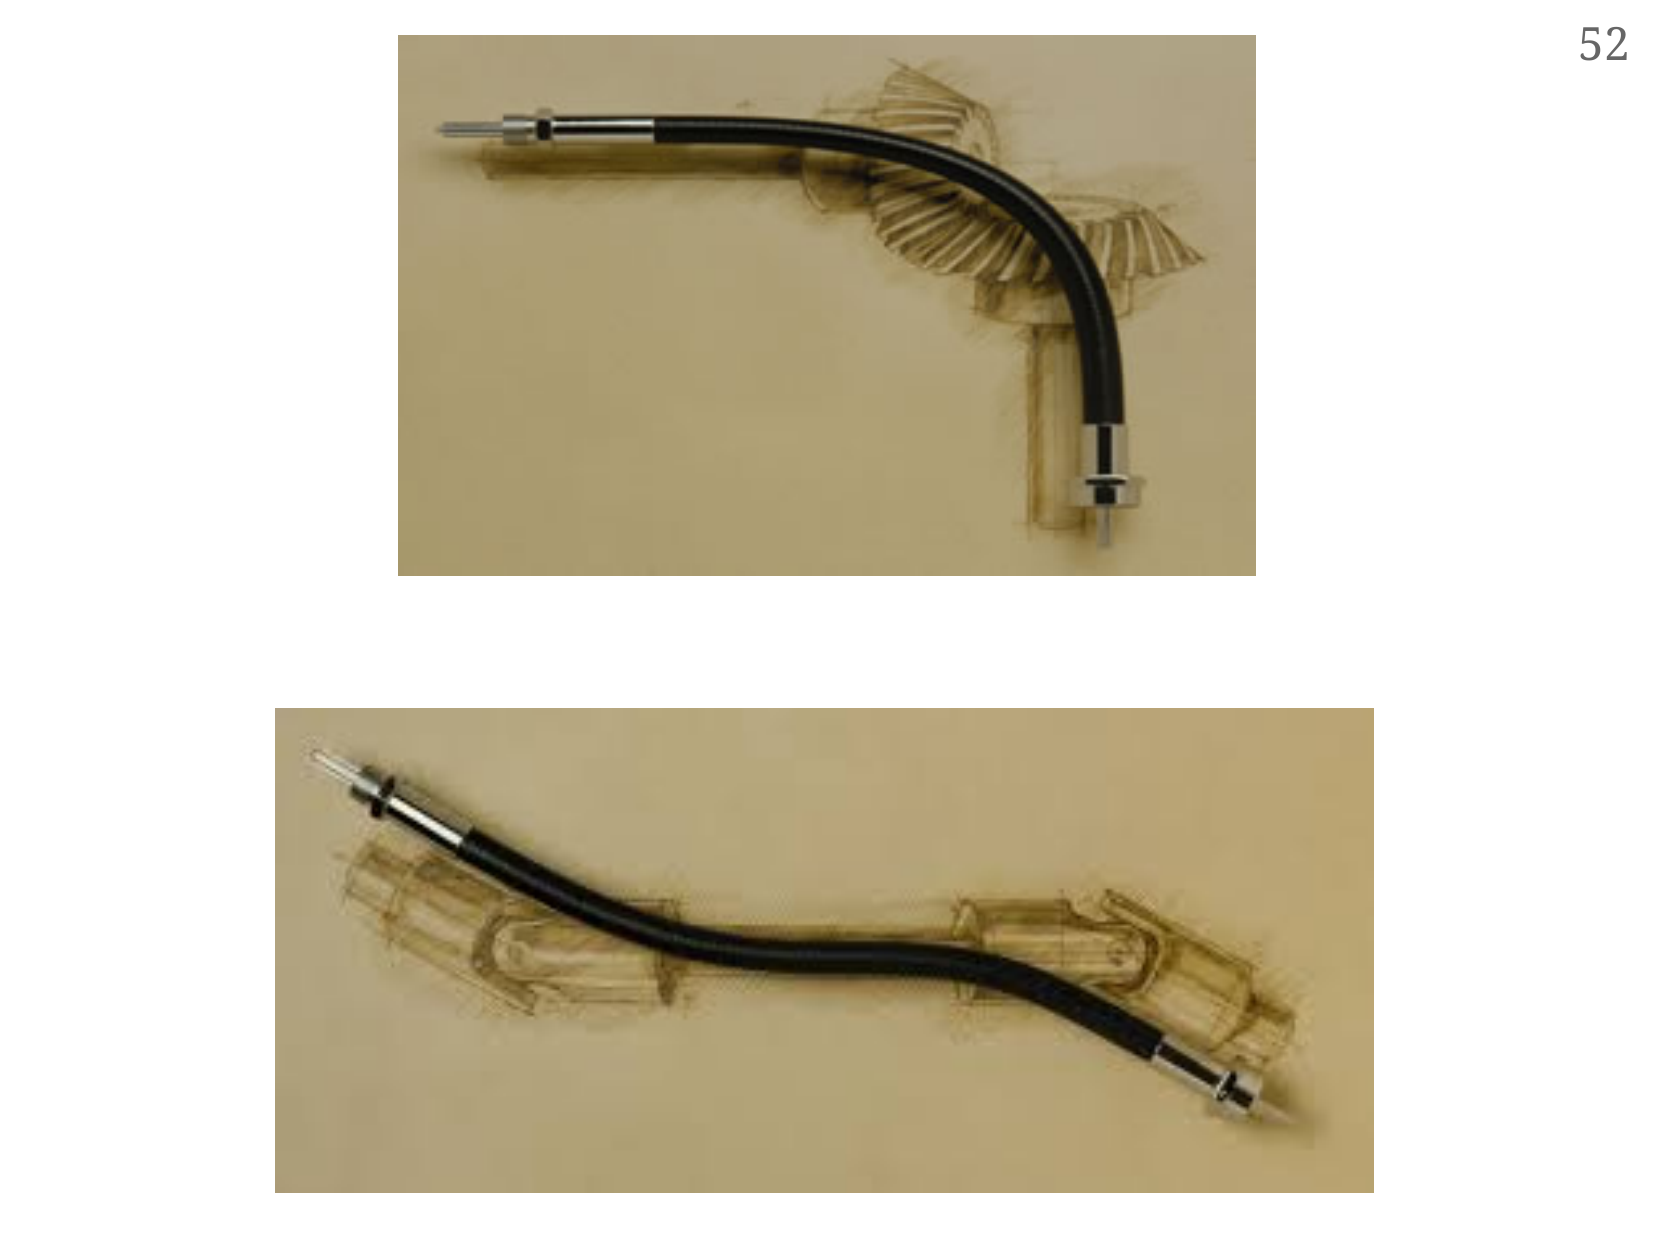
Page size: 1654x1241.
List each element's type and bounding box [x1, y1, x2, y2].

picture [275, 708, 1374, 1193]
picture [398, 35, 1256, 576]
